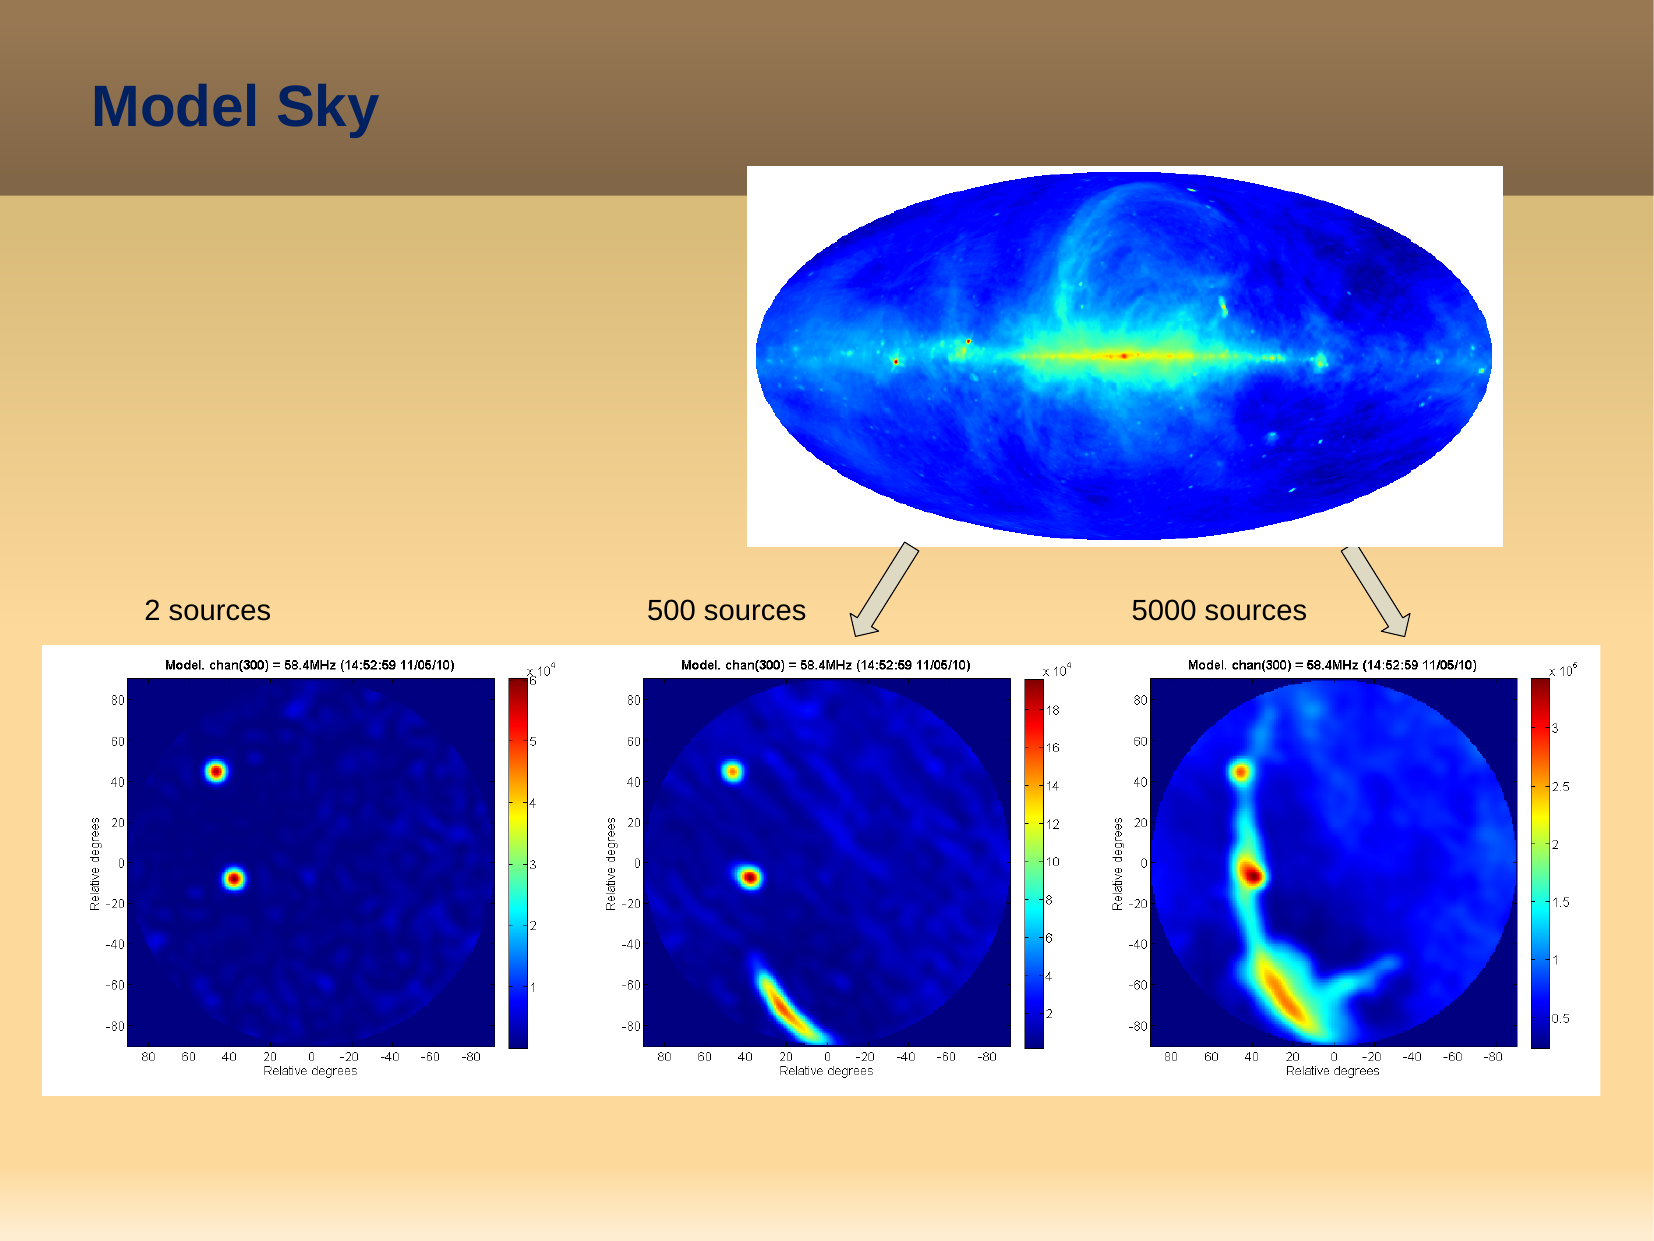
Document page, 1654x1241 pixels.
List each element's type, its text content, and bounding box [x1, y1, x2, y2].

text_box 5000 sources [1116, 584, 1344, 640]
picture [0, 0, 1654, 1241]
text_box 500 sources [632, 584, 842, 640]
text_box [1341, 547, 1411, 637]
title Model Sky [76, 0, 1565, 208]
text_box 2 sources [129, 584, 303, 640]
text_box [850, 542, 919, 637]
